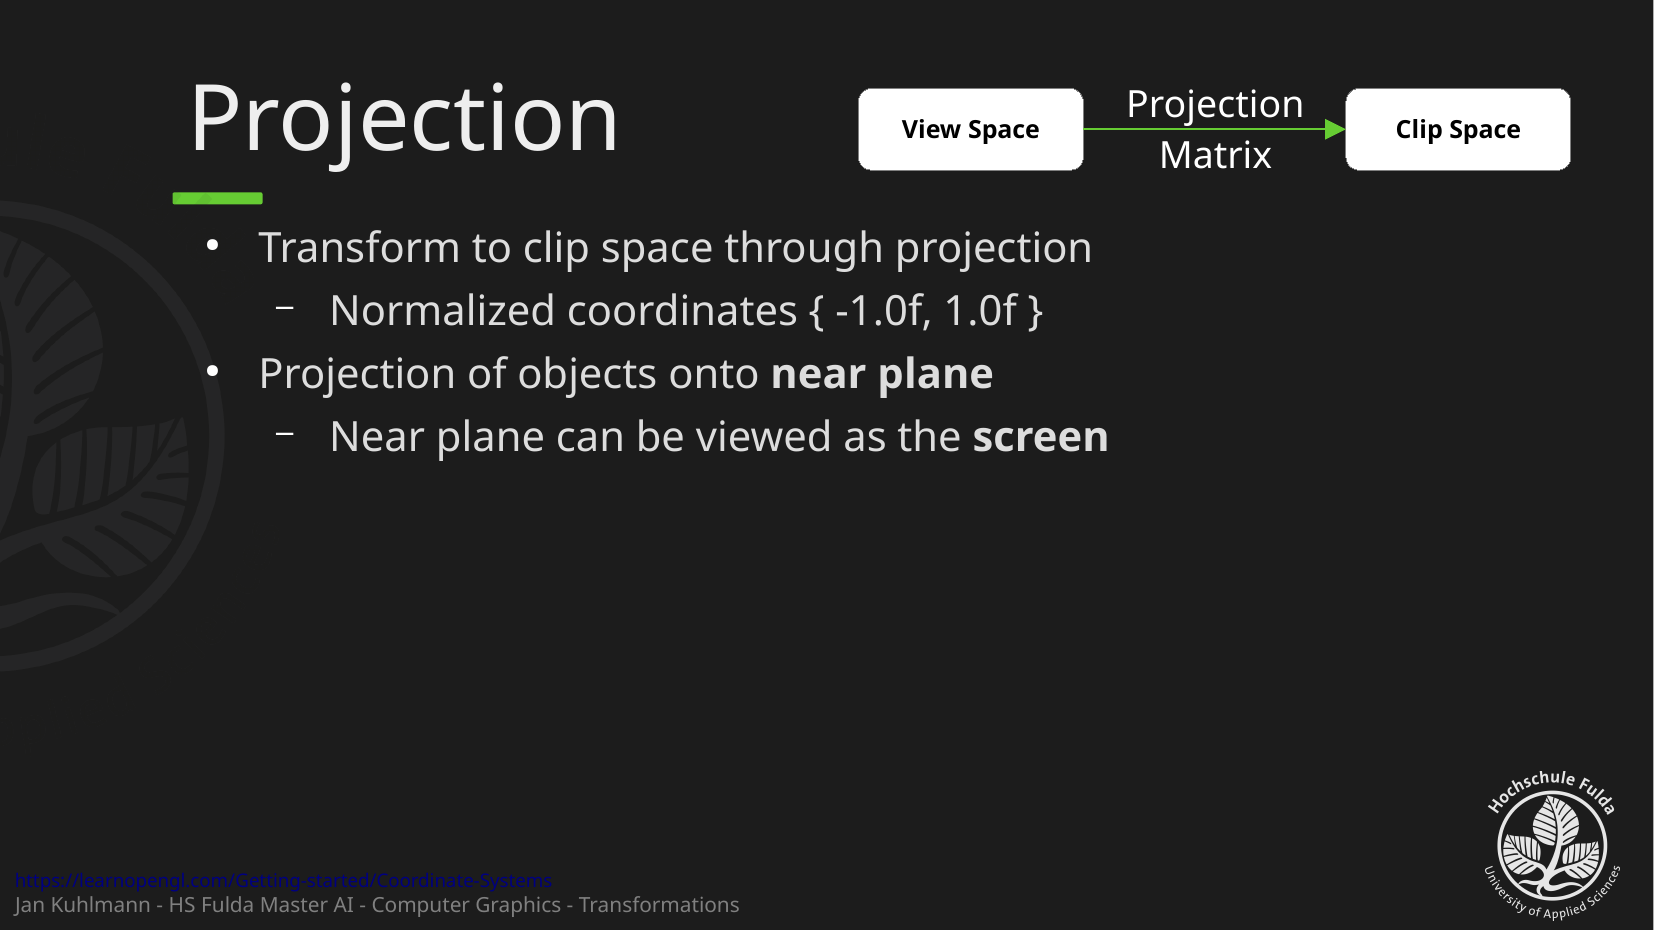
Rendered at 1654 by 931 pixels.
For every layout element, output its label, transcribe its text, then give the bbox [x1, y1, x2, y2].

text_box View Space [858, 88, 1084, 171]
text_box https://learnopengl.com/Getting-started/Coordinate-Systems [0, 859, 551, 901]
text_box Projection Matrix [1111, 70, 1309, 188]
list Transform to clip space through projection Normalized coordinates { -1.0f, 1.0f } Projection of objects onto near plane Near plane can be viewed as the screen [187, 217, 1571, 758]
text_box Clip Space [1345, 88, 1571, 171]
title Projection [187, 37, 1571, 193]
picture [1485, 771, 1620, 921]
